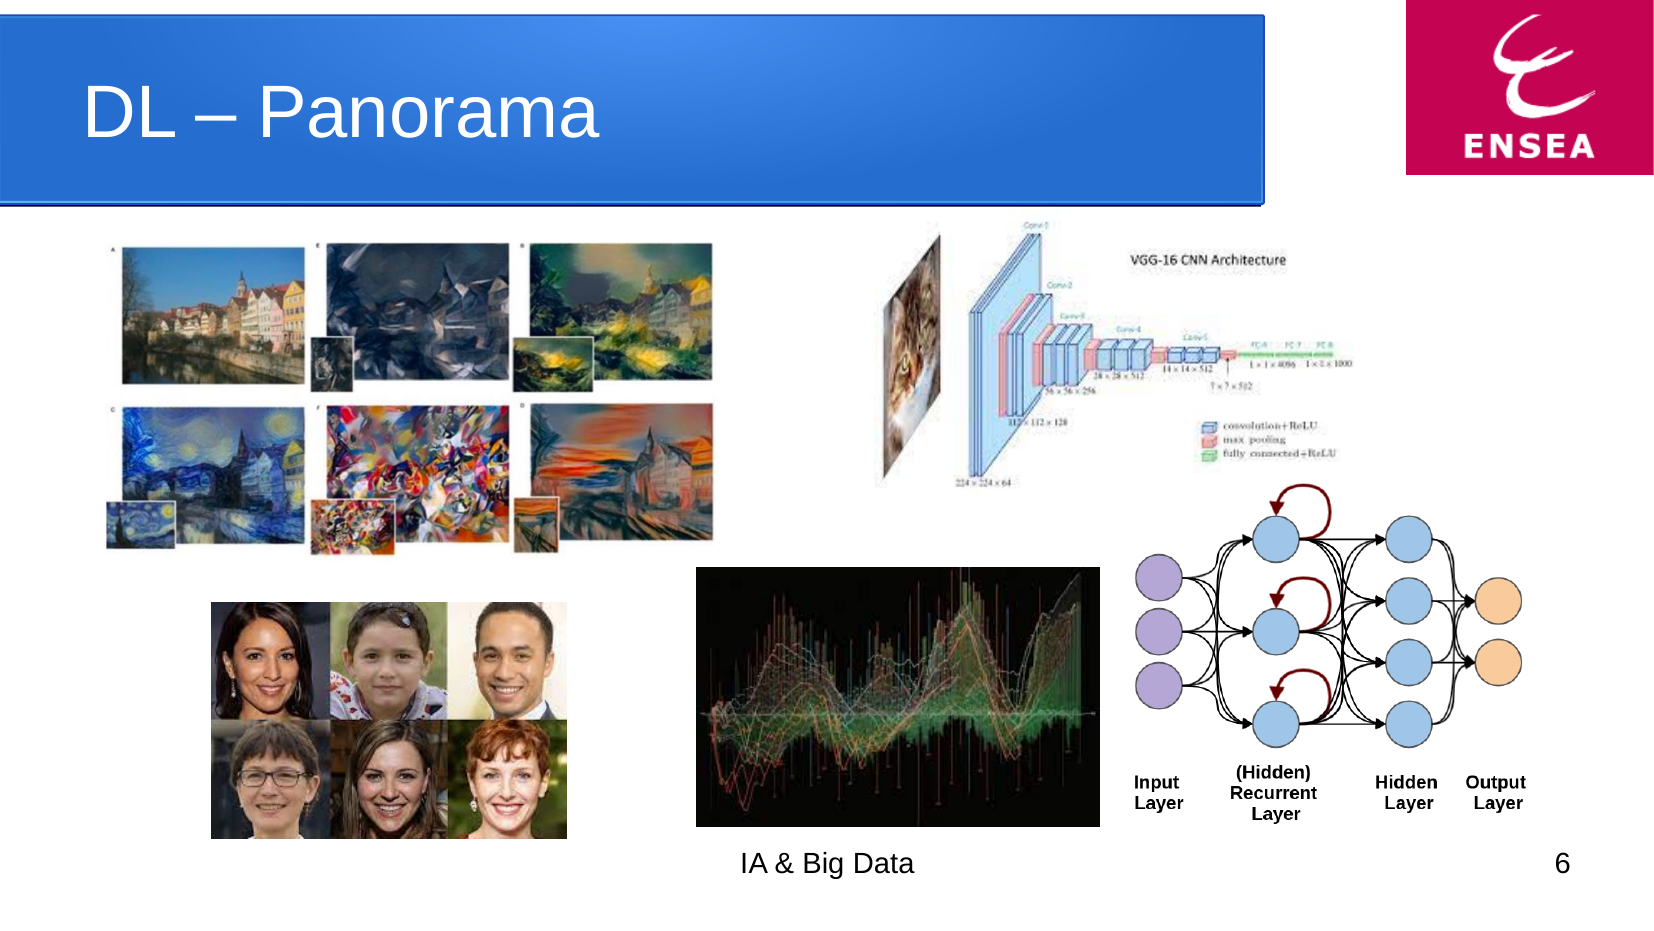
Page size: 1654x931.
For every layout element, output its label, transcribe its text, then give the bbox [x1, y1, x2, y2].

picture [211, 602, 567, 839]
picture [874, 209, 1548, 839]
picture [1406, 0, 1654, 175]
title DL – Panorama [82, 35, 1235, 189]
picture [70, 223, 1100, 827]
